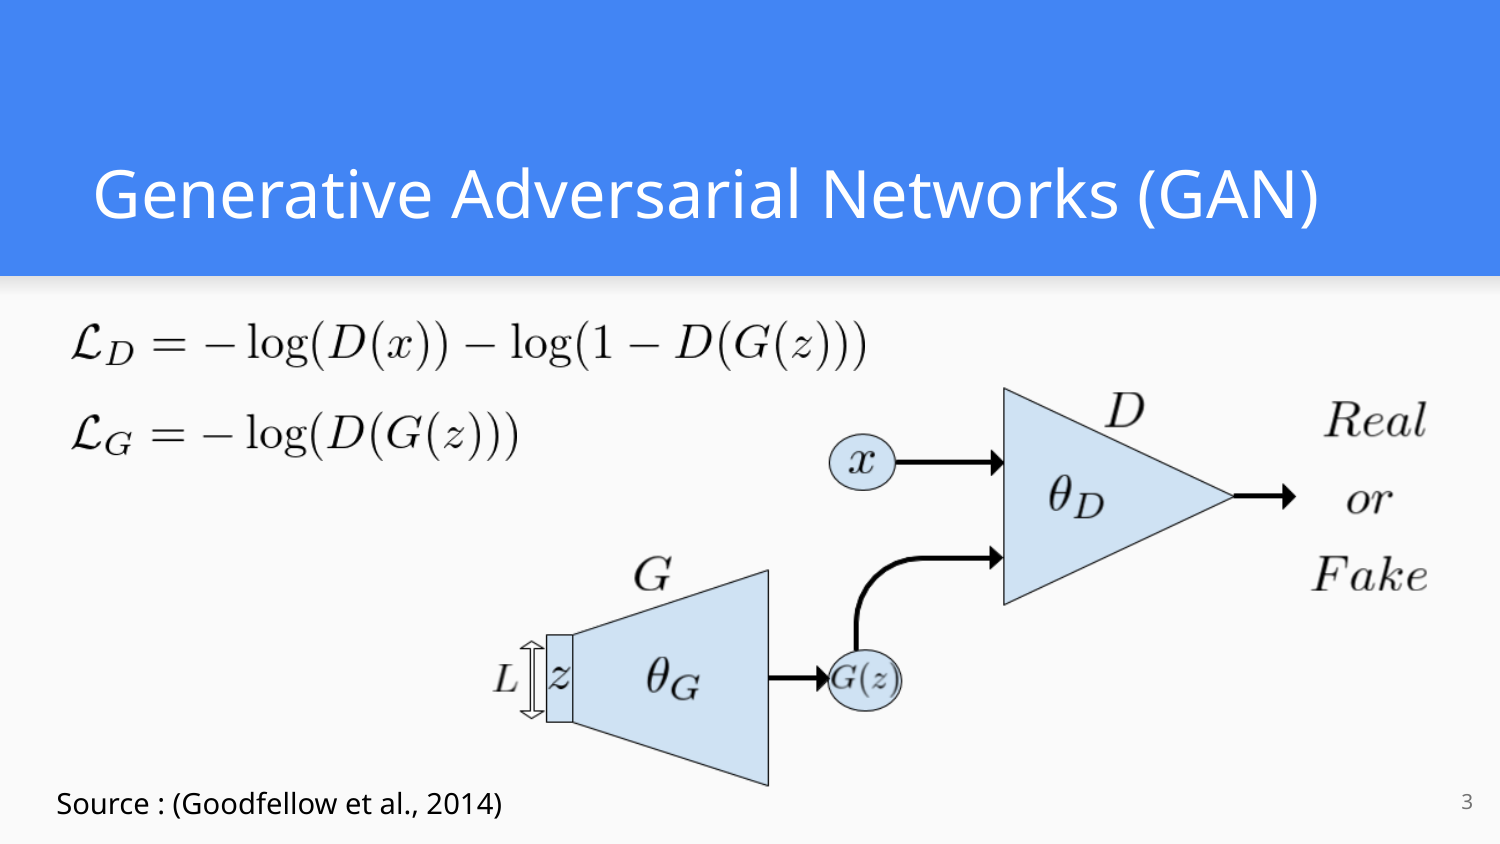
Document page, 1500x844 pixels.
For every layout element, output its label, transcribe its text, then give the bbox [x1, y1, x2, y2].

title Generative Adversarial Networks (GAN) [77, 121, 1427, 248]
slide_number <number> [1398, 770, 1489, 835]
text_box Source : (Goodfellow et al., 2014) [41, 770, 523, 820]
picture [71, 375, 1437, 799]
picture [71, 320, 865, 371]
